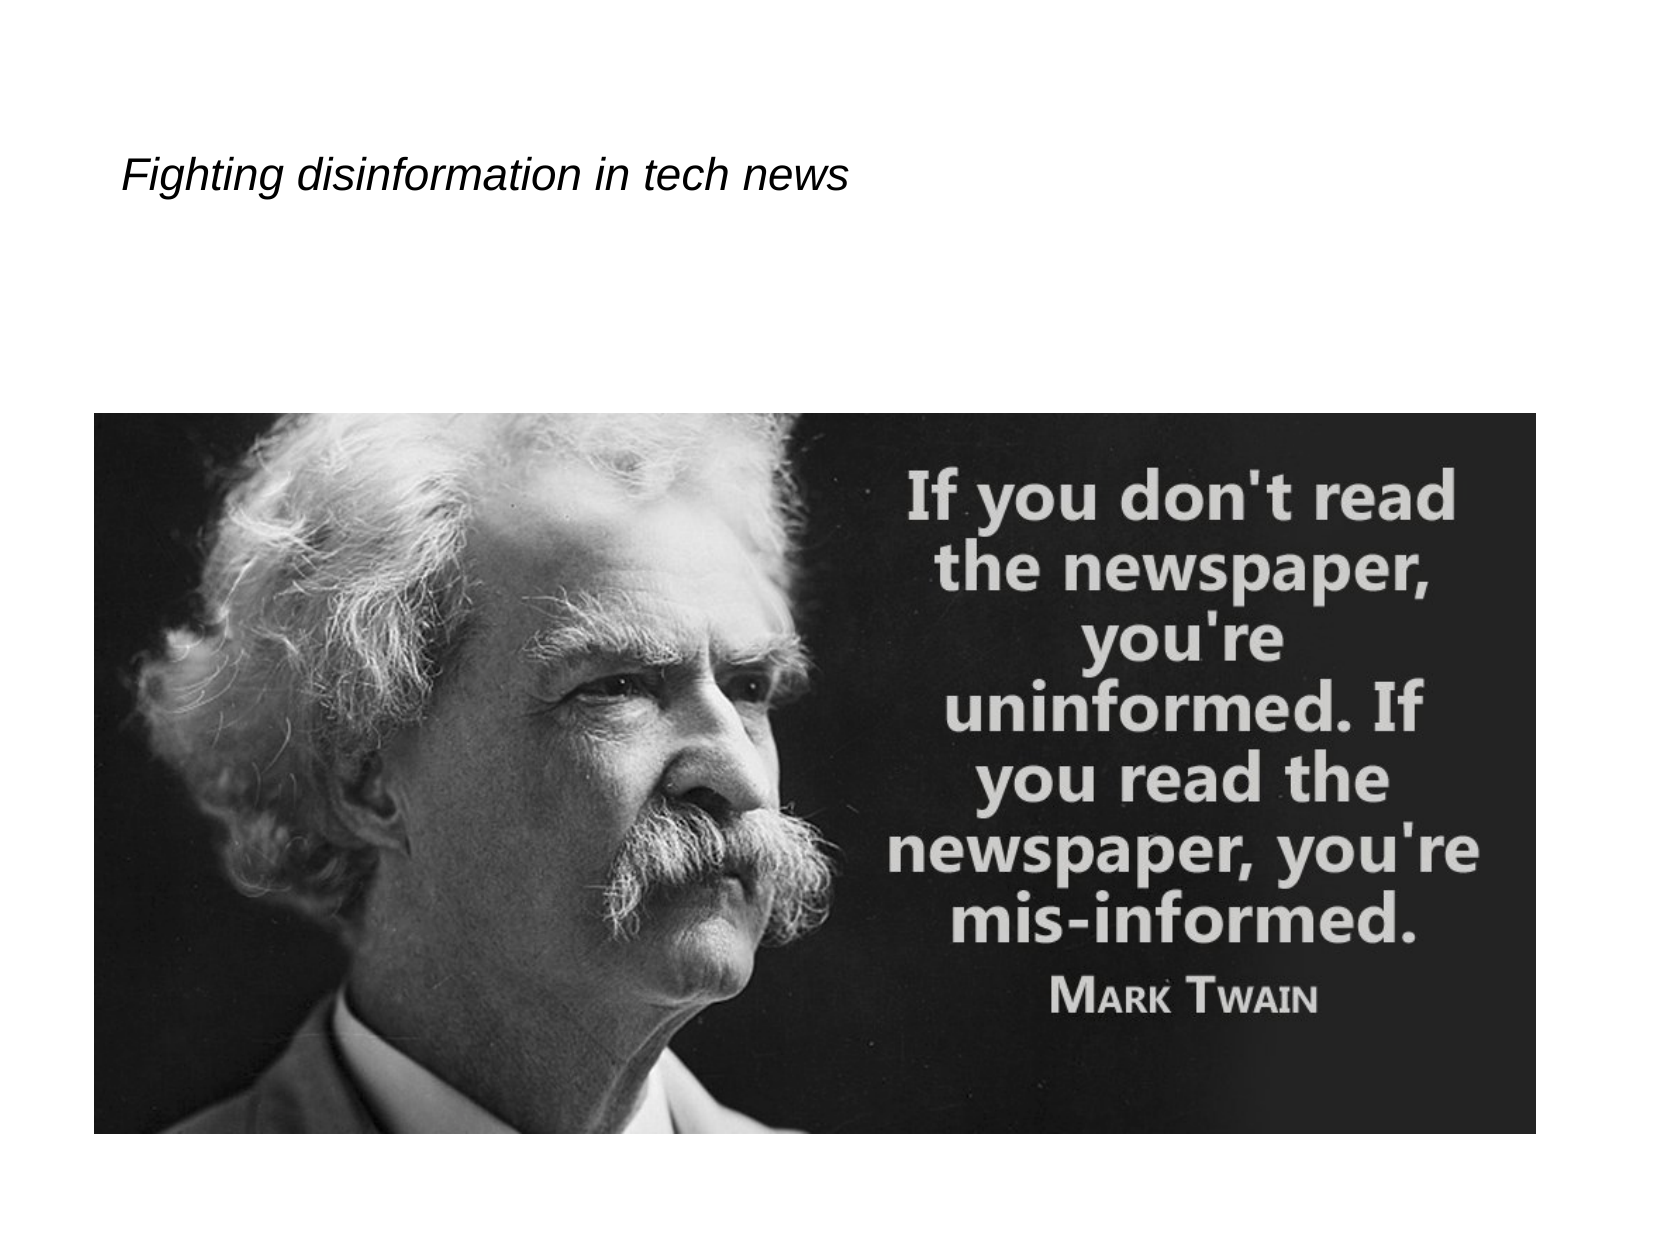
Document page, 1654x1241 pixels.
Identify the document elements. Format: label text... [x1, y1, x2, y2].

picture [94, 413, 1536, 1134]
text_box Fighting disinformation in tech news [106, 141, 1371, 260]
